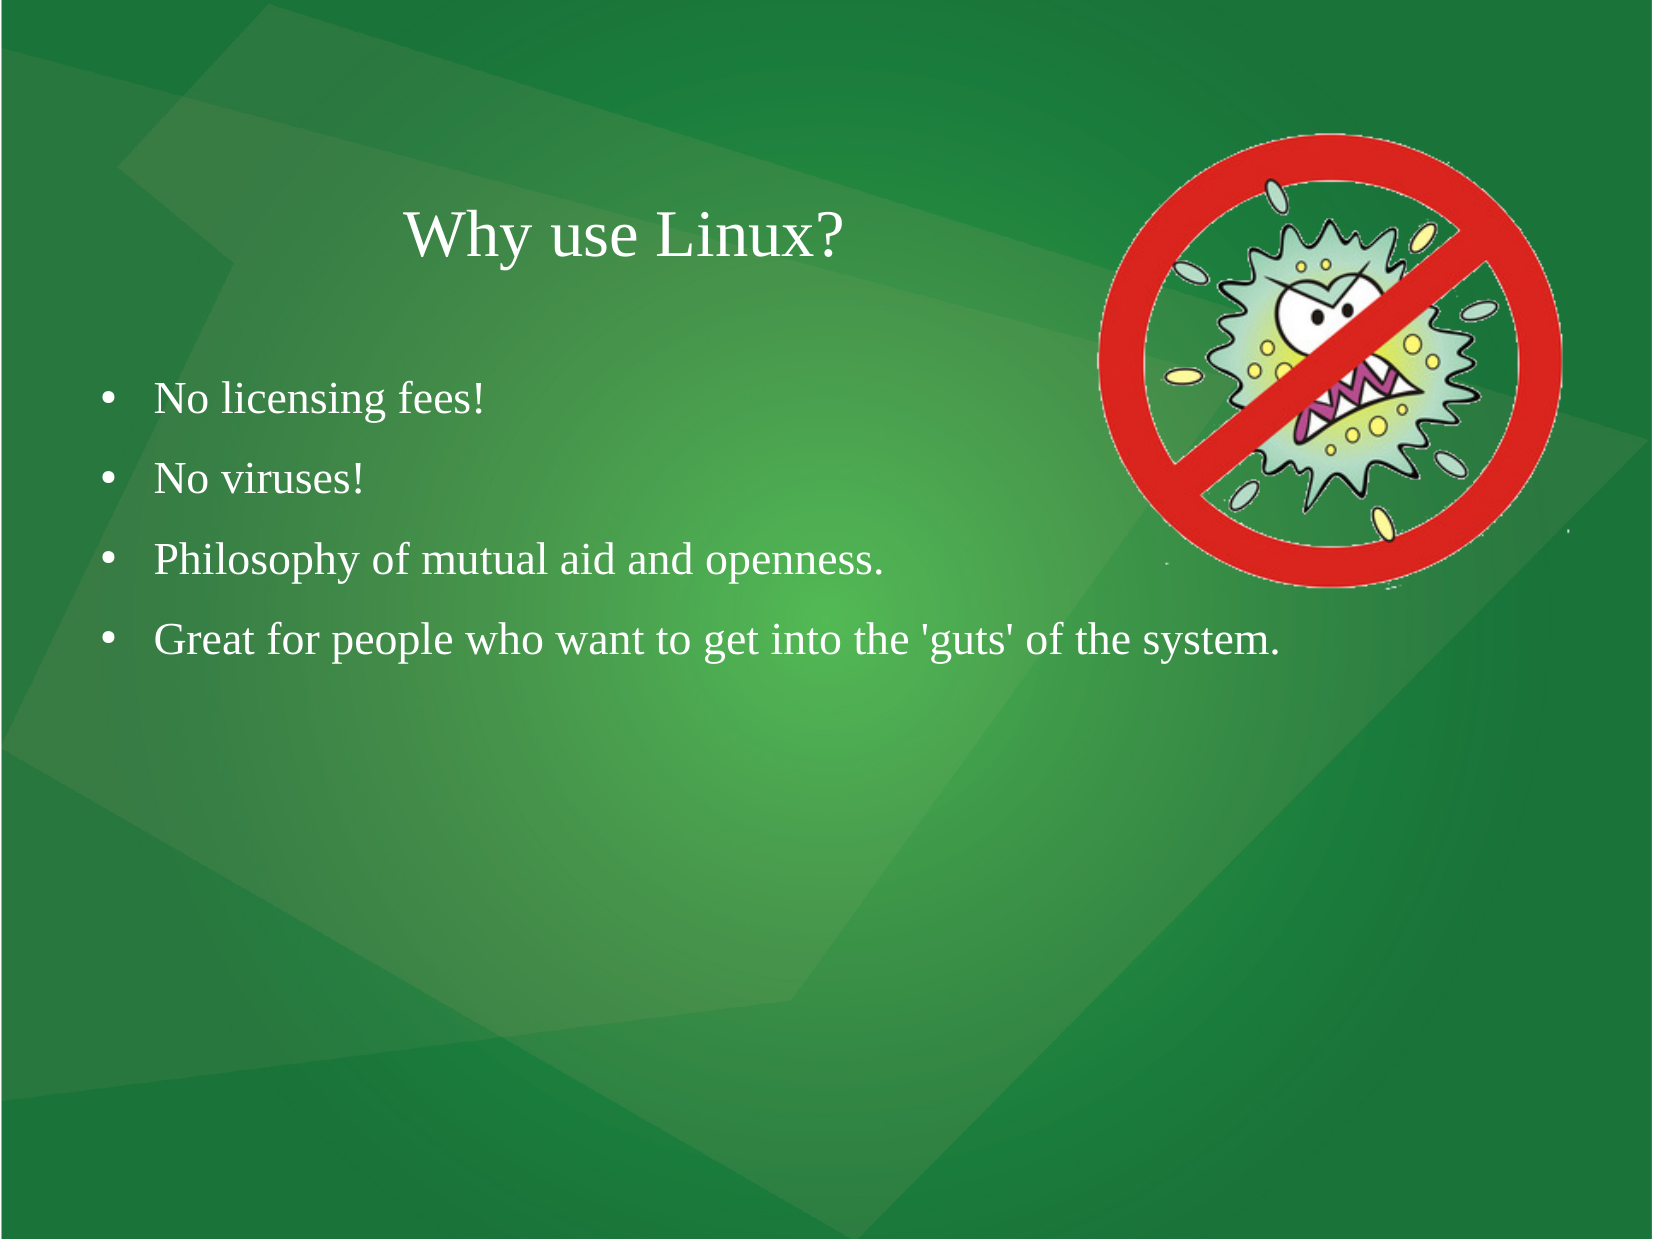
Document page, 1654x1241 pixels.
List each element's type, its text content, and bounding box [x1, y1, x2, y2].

picture [0, 0, 1652, 1241]
list No licensing fees! No viruses! Philosophy of mutual aid and openness. Great for people who want to get into the 'guts' of the system. [82, 372, 1571, 1093]
title Why use Linux? [11, 130, 1089, 338]
